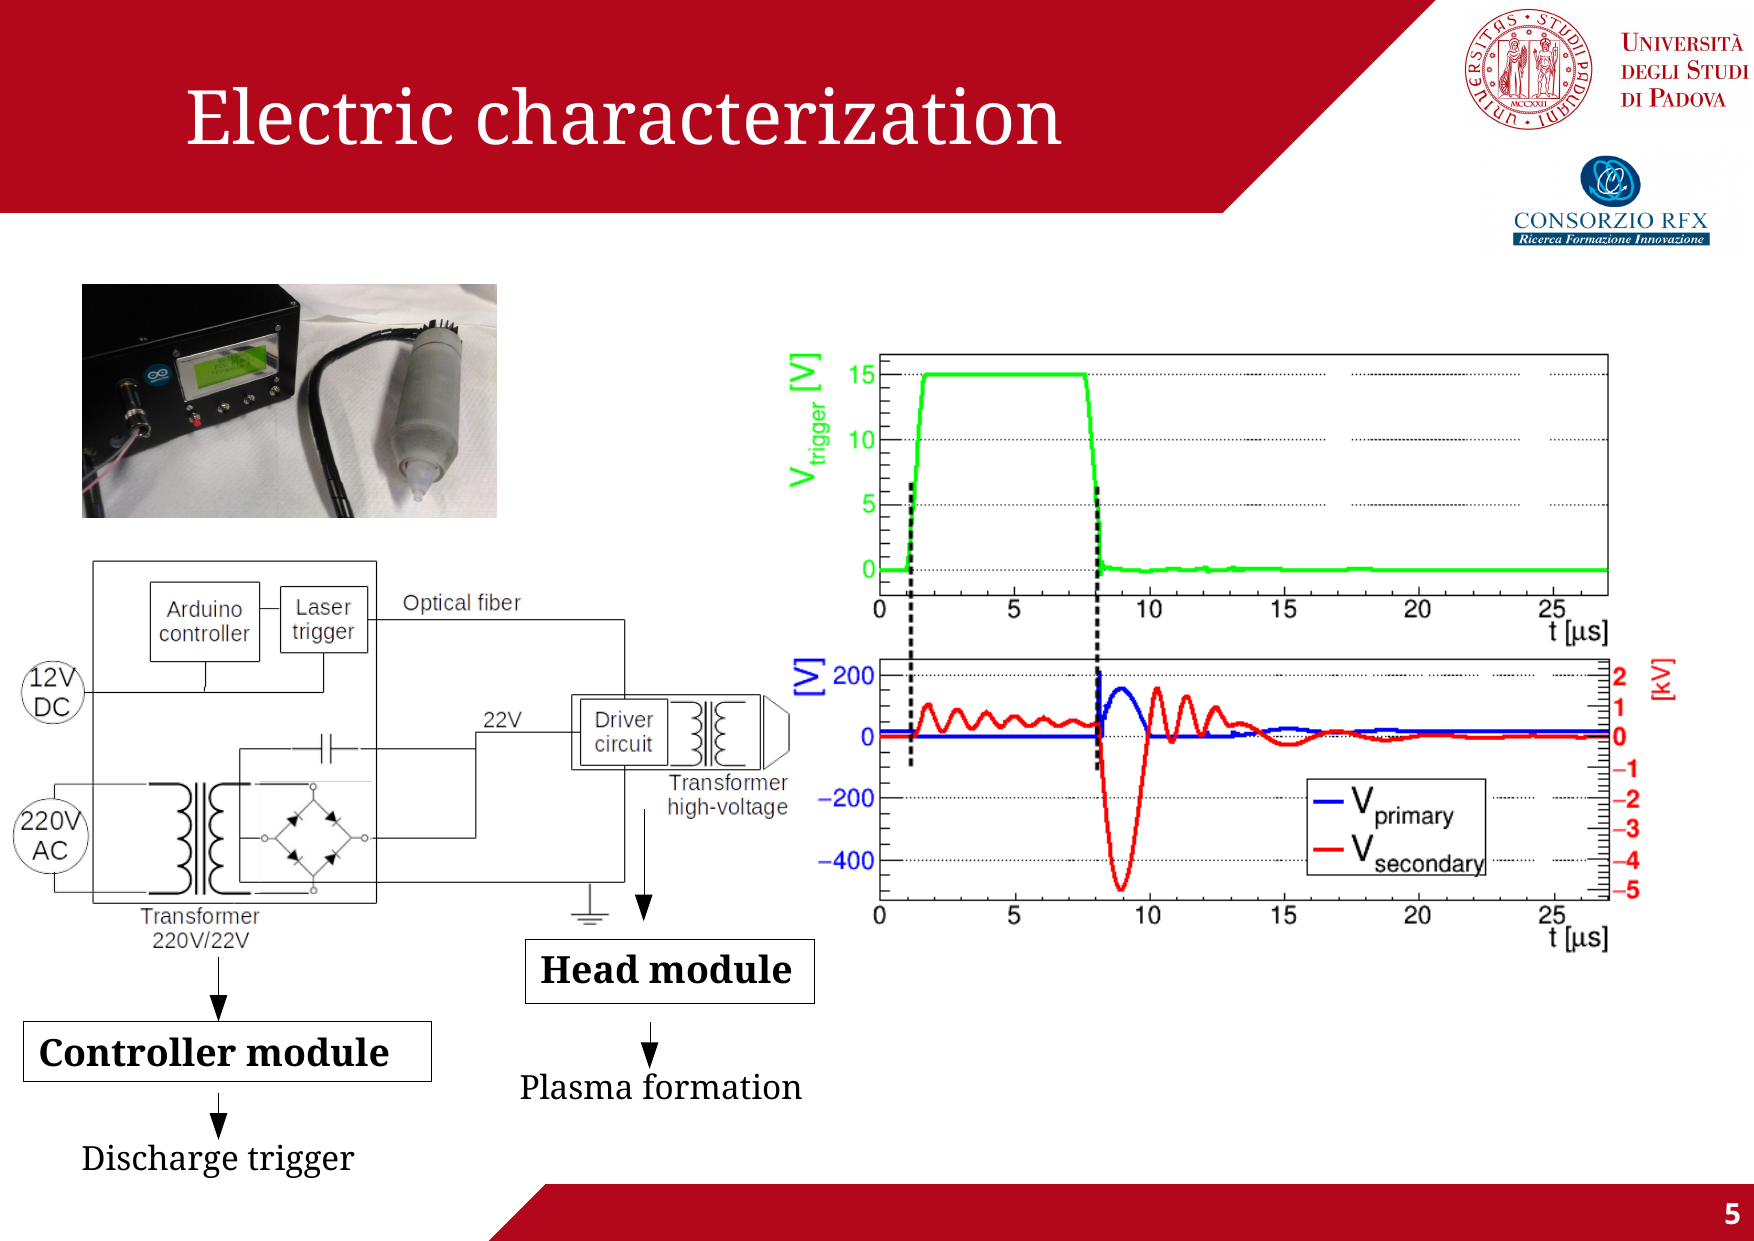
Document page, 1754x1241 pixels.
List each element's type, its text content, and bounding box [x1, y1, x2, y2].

text_box Discharge trigger [11, 1129, 426, 1235]
title Electric characterization [10, 0, 1241, 244]
picture [1463, 7, 1750, 131]
picture [1476, 140, 1750, 259]
picture [1, 342, 1710, 969]
text_box Head module [525, 939, 815, 1004]
text_box Plasma formation [454, 1058, 869, 1164]
picture [82, 284, 497, 518]
text_box Controller module [23, 1021, 432, 1082]
